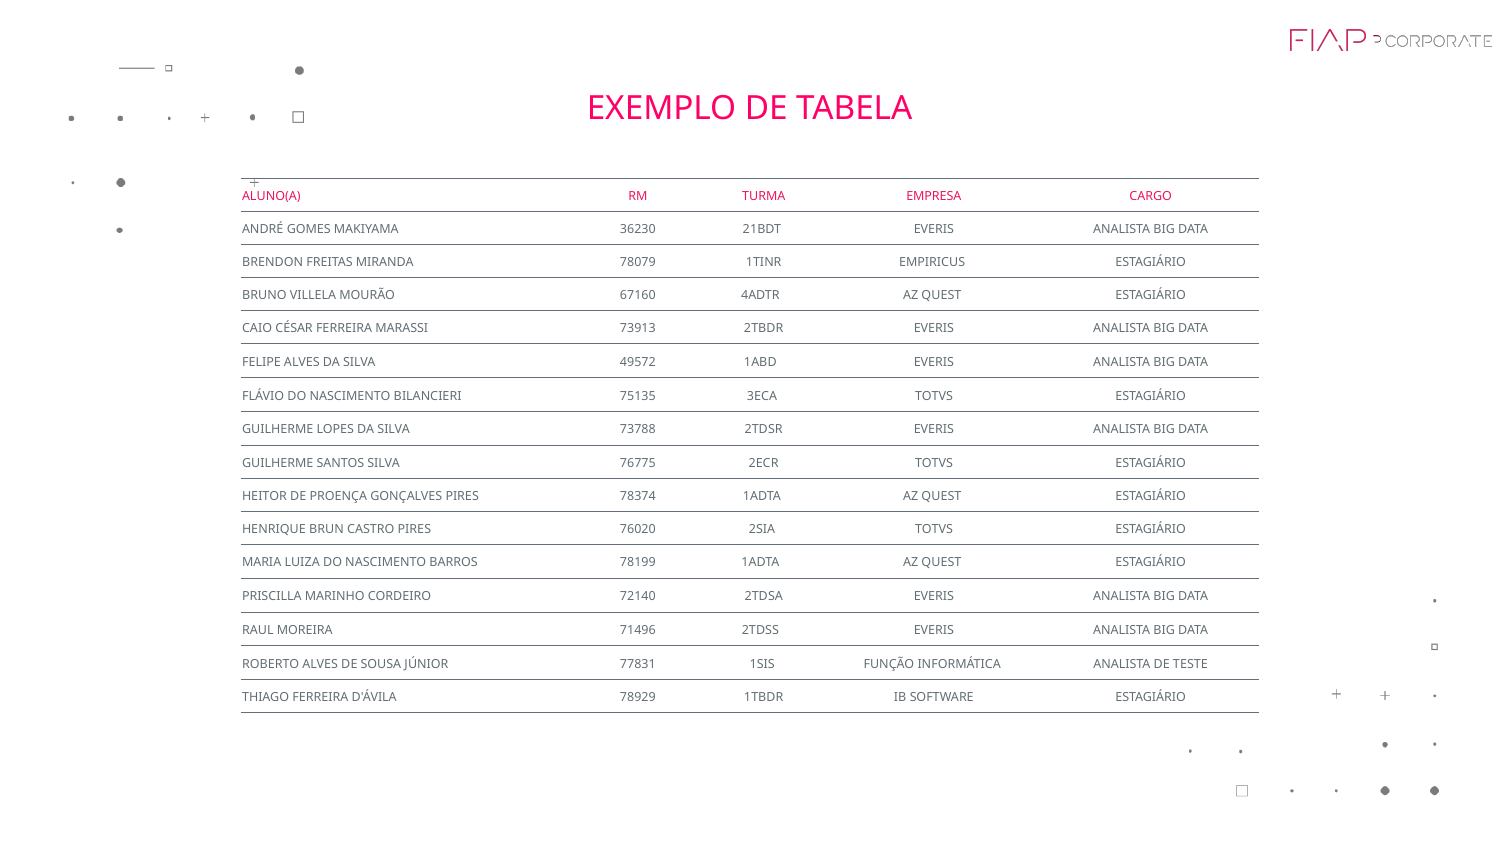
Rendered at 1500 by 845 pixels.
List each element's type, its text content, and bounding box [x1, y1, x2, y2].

table_cell 76775 [574, 446, 701, 478]
table_cell 78079 [574, 245, 701, 277]
table_cell ANALISTA BIG DATA [1042, 579, 1259, 612]
table_cell 77831 [574, 646, 701, 679]
table_cell HENRIQUE BRUN CASTRO PIRES [241, 512, 574, 544]
table_cell PRISCILLA MARINHO CORDEIRO [241, 579, 574, 612]
table_cell 2TDSS [701, 613, 826, 645]
table_cell AZ QUEST [826, 278, 1042, 310]
table_cell ANDRÉ GOMES MAKIYAMA [241, 212, 574, 244]
table_cell ESTAGIÁRIO [1042, 245, 1259, 277]
table_header TURMA [701, 179, 826, 211]
table_cell 36230 [574, 212, 701, 244]
text_box Exemplo de tabela [227, 78, 1273, 134]
table_cell TOTVS [826, 446, 1042, 478]
table_cell THIAGO FERREIRA D'ÁVILA [241, 680, 574, 712]
table_header CARGO [1042, 179, 1259, 211]
table_cell ANALISTA BIG DATA [1042, 212, 1259, 244]
table_cell TOTVS [826, 378, 1042, 411]
table_cell 2TDSR [701, 412, 826, 445]
table_cell 1ABD [701, 344, 826, 377]
table_cell 78374 [574, 479, 701, 511]
table_cell 1ADTA [701, 479, 826, 511]
table_cell AZ QUEST [826, 545, 1042, 578]
table_cell EVERIS [826, 344, 1042, 377]
table_cell ANALISTA DE TESTE [1042, 646, 1259, 679]
table_cell 2ECR [701, 446, 826, 478]
table_cell 78929 [574, 680, 701, 712]
table_cell ANALISTA BIG DATA [1042, 613, 1259, 645]
table_cell GUILHERME SANTOS SILVA [241, 446, 574, 478]
table_cell EVERIS [826, 311, 1042, 343]
table_cell ESTAGIÁRIO [1042, 446, 1259, 478]
table_cell BRUNO VILLELA MOURÃO [241, 278, 574, 310]
table_header ALUNO(A) [241, 179, 574, 211]
table_cell FLÁVIO DO NASCIMENTO BILANCIERI [241, 378, 574, 411]
table_cell MARIA LUIZA DO NASCIMENTO BARROS [241, 545, 574, 578]
table_cell 67160 [574, 278, 701, 310]
table_cell GUILHERME LOPES DA SILVA [241, 412, 574, 445]
table_cell ESTAGIÁRIO [1042, 680, 1259, 712]
table_cell EVERIS [826, 212, 1042, 244]
table_cell EVERIS [826, 579, 1042, 612]
table_cell 1TBDR [701, 680, 826, 712]
table_cell ESTAGIÁRIO [1042, 378, 1259, 411]
table_header EMPRESA [826, 179, 1042, 211]
table_cell 73788 [574, 412, 701, 445]
table_cell 71496 [574, 613, 701, 645]
table_cell ESTAGIÁRIO [1042, 278, 1259, 310]
table_cell CAIO CÉSAR FERREIRA MARASSI [241, 311, 574, 343]
table_cell IB SOFTWARE [826, 680, 1042, 712]
table_cell ANALISTA BIG DATA [1042, 311, 1259, 343]
table_cell TOTVS [826, 512, 1042, 544]
table_cell RAUL MOREIRA [241, 613, 574, 645]
table_header RM [574, 179, 701, 211]
table_cell EMPIRICUS [826, 245, 1042, 277]
table_cell 2TBDR [701, 311, 826, 343]
table_cell ANALISTA BIG DATA [1042, 344, 1259, 377]
table_cell FELIPE ALVES DA SILVA [241, 344, 574, 377]
table_cell ROBERTO ALVES DE SOUSA JÚNIOR [241, 646, 574, 679]
table_cell 75135 [574, 378, 701, 411]
table_cell BRENDON FREITAS MIRANDA [241, 245, 574, 277]
table_cell 21BDT [701, 212, 826, 244]
table_cell EVERIS [826, 412, 1042, 445]
table_cell 72140 [574, 579, 701, 612]
table_cell ESTAGIÁRIO [1042, 545, 1259, 578]
table_cell 78199 [574, 545, 701, 578]
table_cell 1SIS [701, 646, 826, 679]
table_cell AZ QUEST [826, 479, 1042, 511]
table_cell 76020 [574, 512, 701, 544]
table_cell ESTAGIÁRIO [1042, 512, 1259, 544]
table_cell ESTAGIÁRIO [1042, 479, 1259, 511]
table_cell 2SIA [701, 512, 826, 544]
table_cell 73913 [574, 311, 701, 343]
table_cell 4ADTR [701, 278, 826, 310]
table_cell 2TDSA [701, 579, 826, 612]
table_cell EVERIS [826, 613, 1042, 645]
table_cell HEITOR DE PROENÇA GONÇALVES PIRES [241, 479, 574, 511]
table_cell 1TINR [701, 245, 826, 277]
table_cell ANALISTA BIG DATA [1042, 412, 1259, 445]
table_cell 3ECA [701, 378, 826, 411]
table_cell 49572 [574, 344, 701, 377]
table_cell FUNÇÃO INFORMÁTICA [826, 646, 1042, 679]
picture [4, 16, 1500, 845]
table_cell 1ADTA [701, 545, 826, 578]
